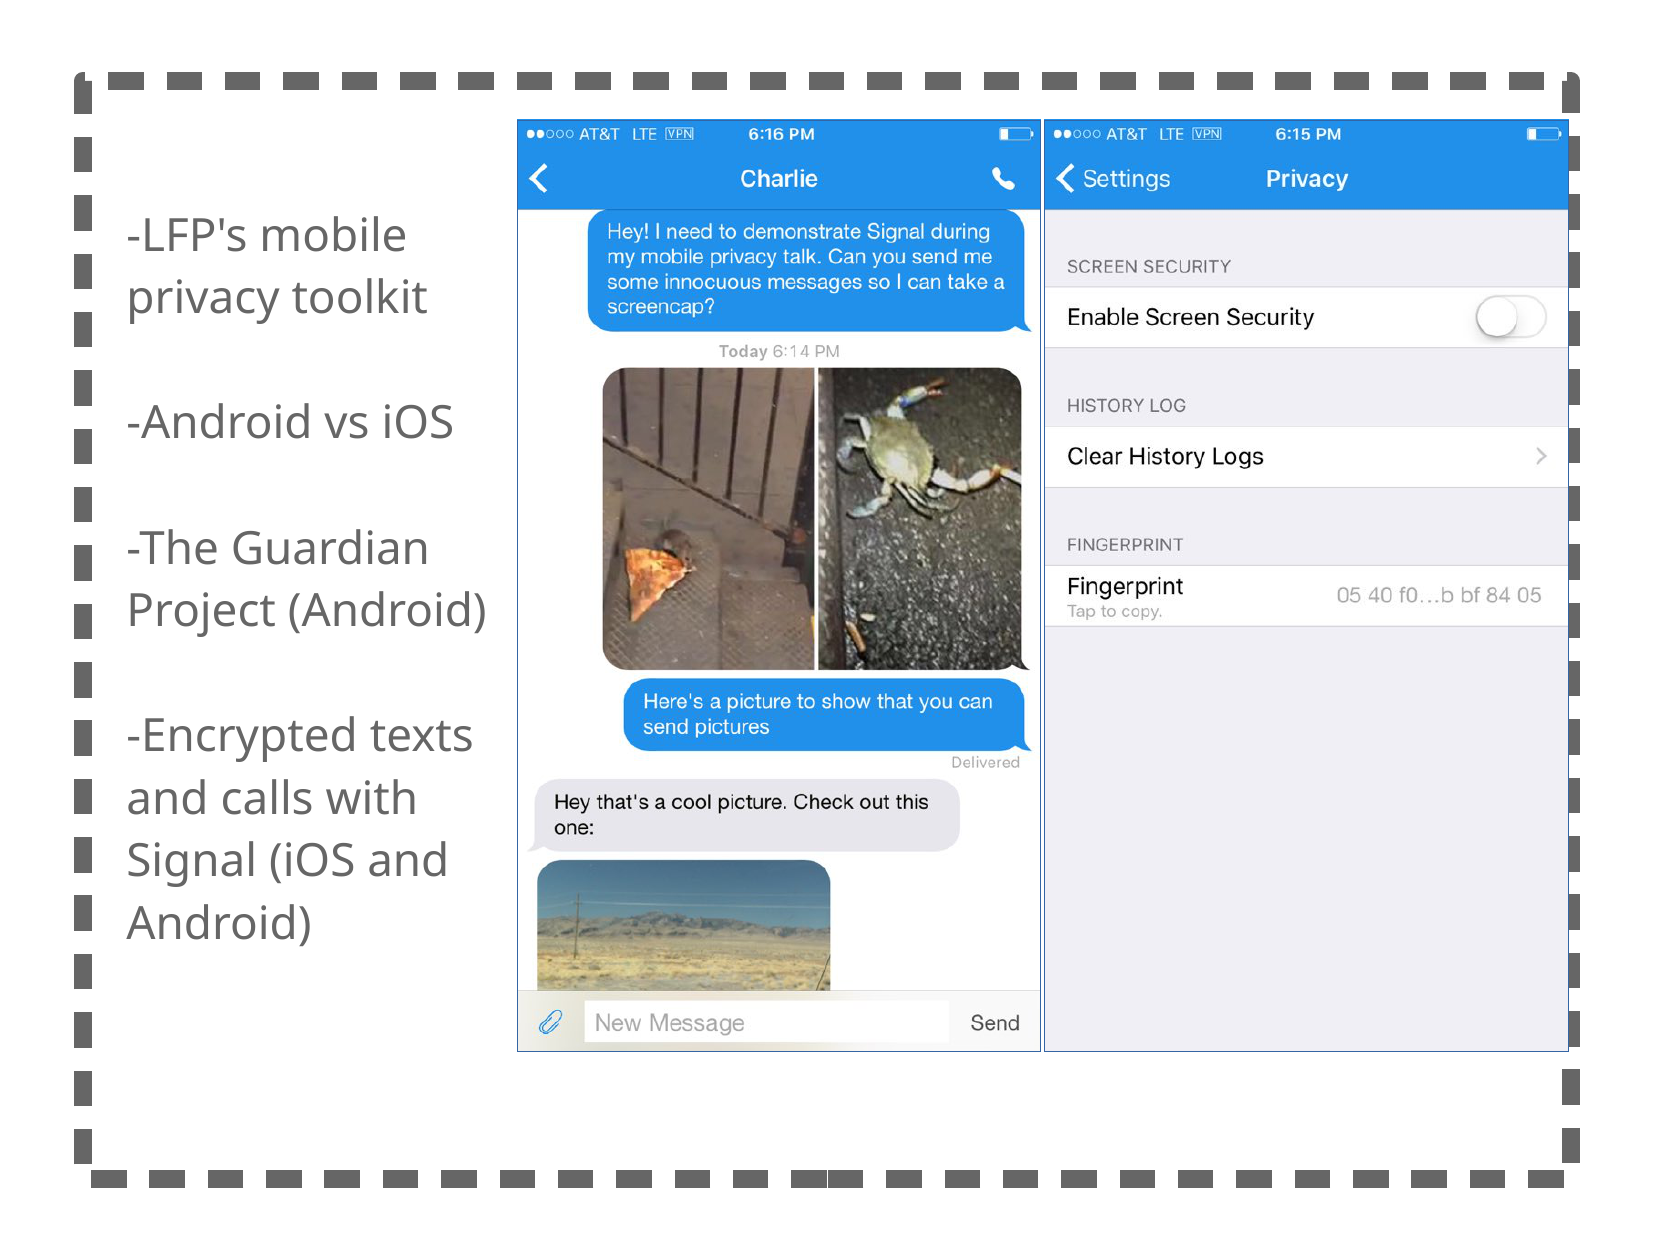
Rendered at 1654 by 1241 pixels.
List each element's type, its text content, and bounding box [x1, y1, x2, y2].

text_box -LFP's mobile privacy toolkit -Android vs iOS -The Guardian Project (Android) -Encrypted texts and calls with Signal (iOS and Android) [111, 195, 571, 1055]
picture [517, 119, 1041, 1052]
subtitle [82, 81, 1571, 1179]
picture [1044, 119, 1569, 1052]
